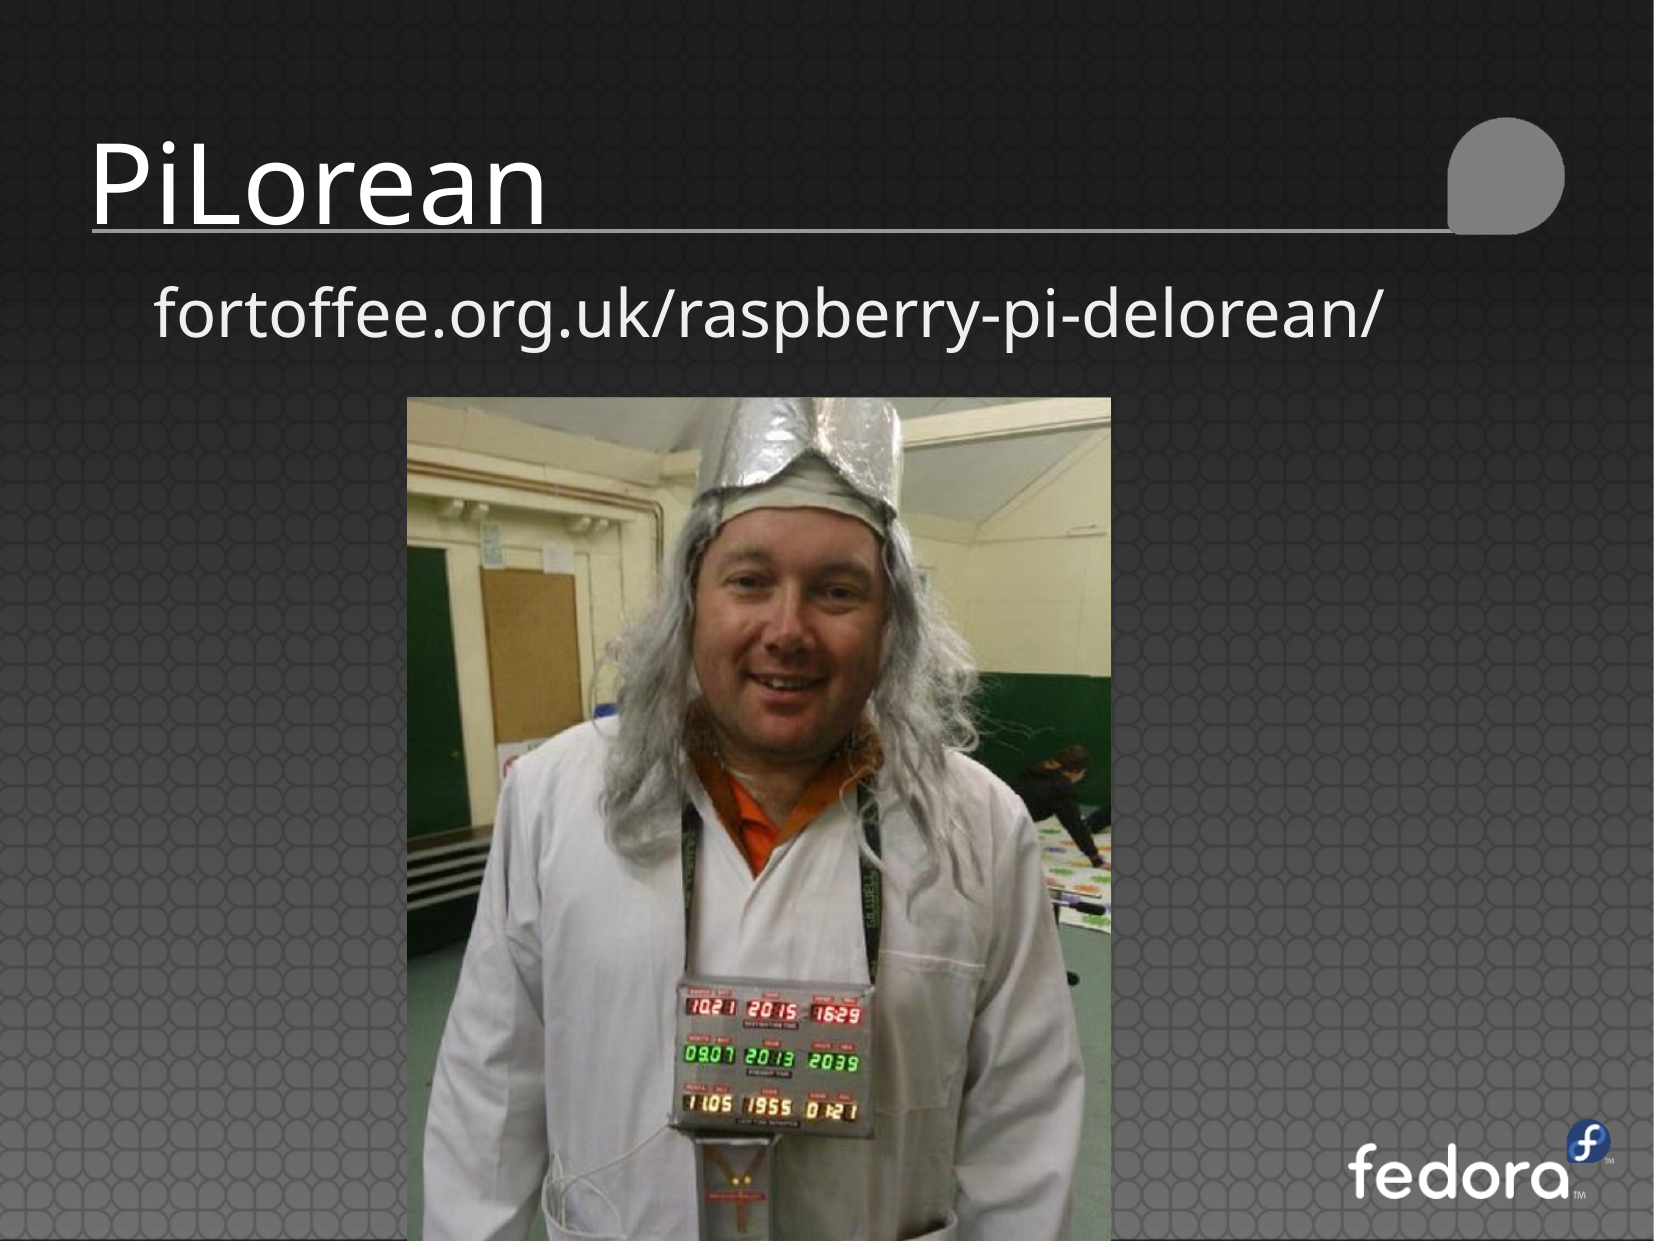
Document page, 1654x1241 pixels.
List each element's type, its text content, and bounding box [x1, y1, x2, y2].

picture [0, 0, 1654, 1241]
list fortoffee.org.uk/raspberry-pi-delorean/ [82, 266, 1571, 986]
title PiLorean [86, 112, 1576, 249]
